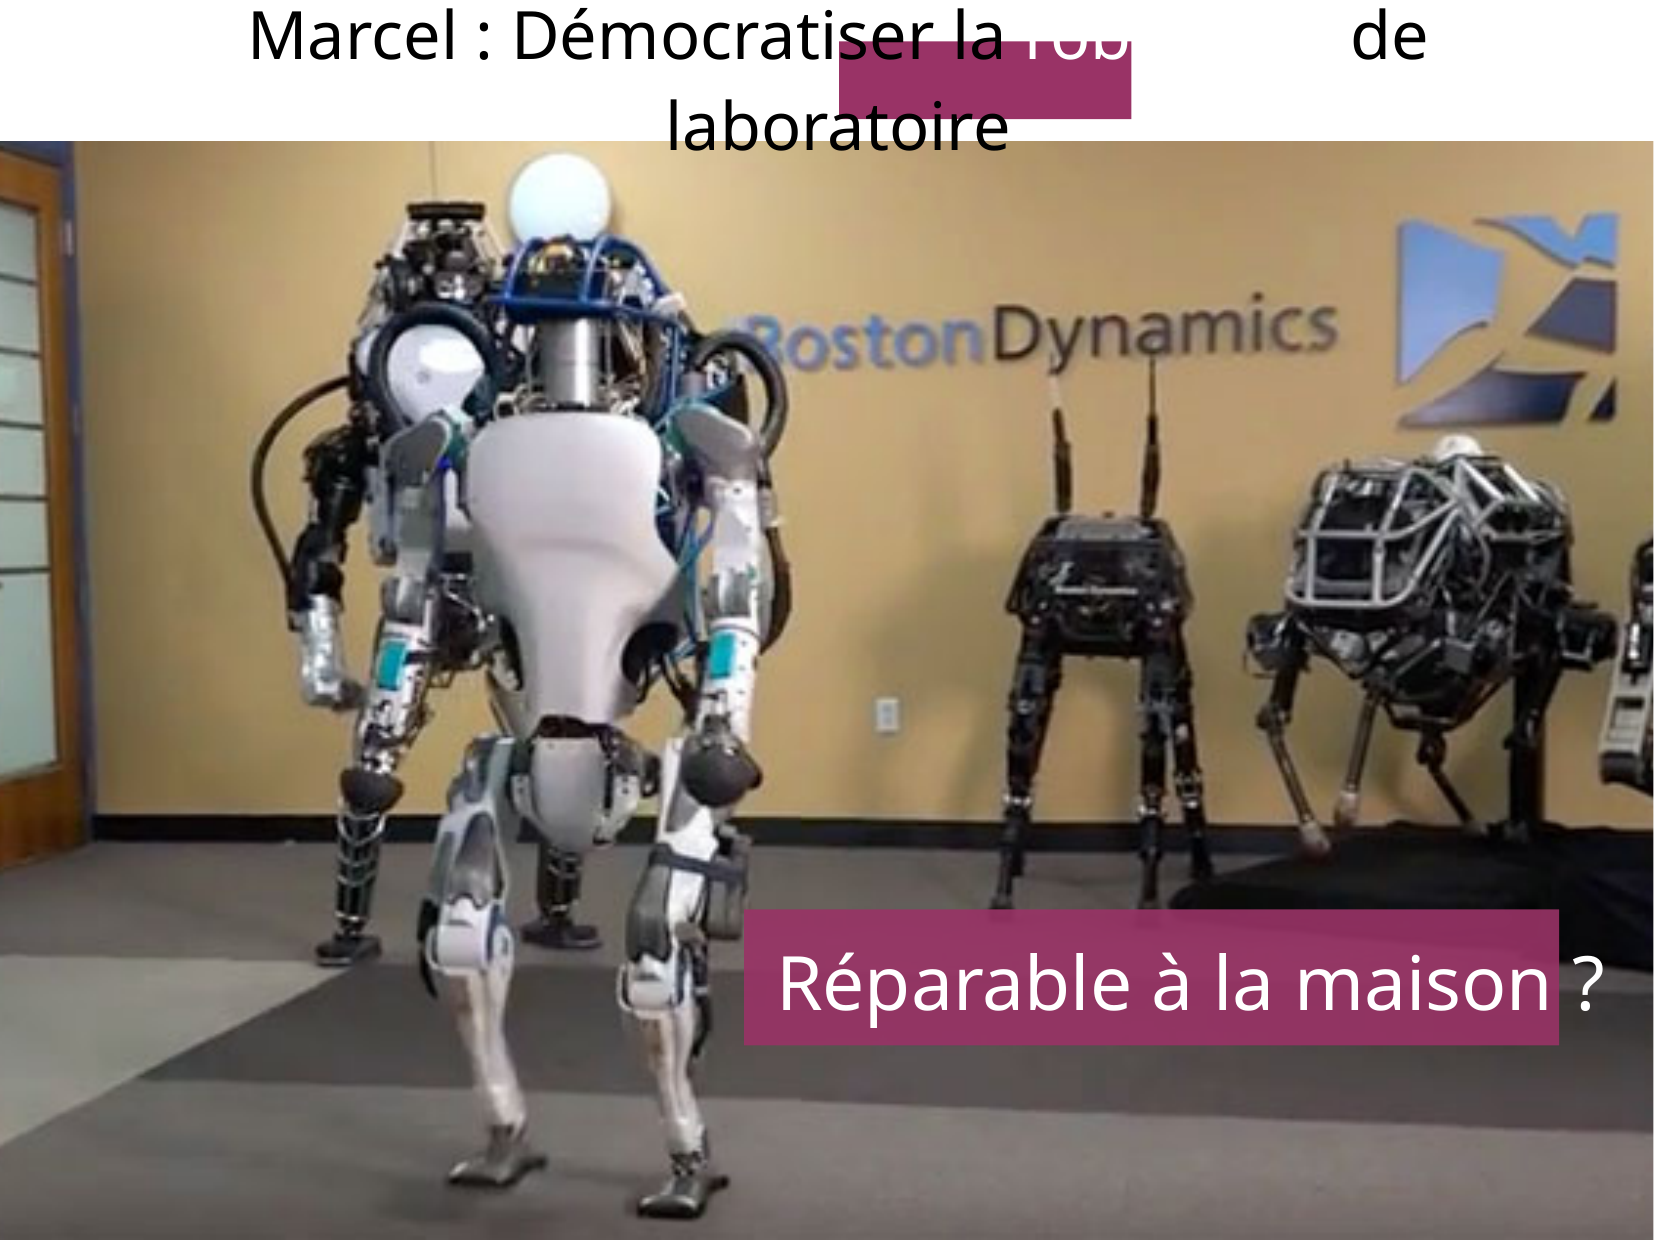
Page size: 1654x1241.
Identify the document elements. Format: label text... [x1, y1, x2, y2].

picture [901, 141, 917, 146]
picture [836, 141, 852, 146]
title Marcel : Démocratiser la robotique de laboratoire [94, 35, 1583, 123]
picture [773, 141, 789, 146]
text_box [744, 909, 1560, 1046]
picture [733, 141, 749, 146]
picture [0, 141, 1654, 1240]
picture [691, 141, 707, 146]
text_box Réparable à la maison ? [761, 923, 1550, 1036]
